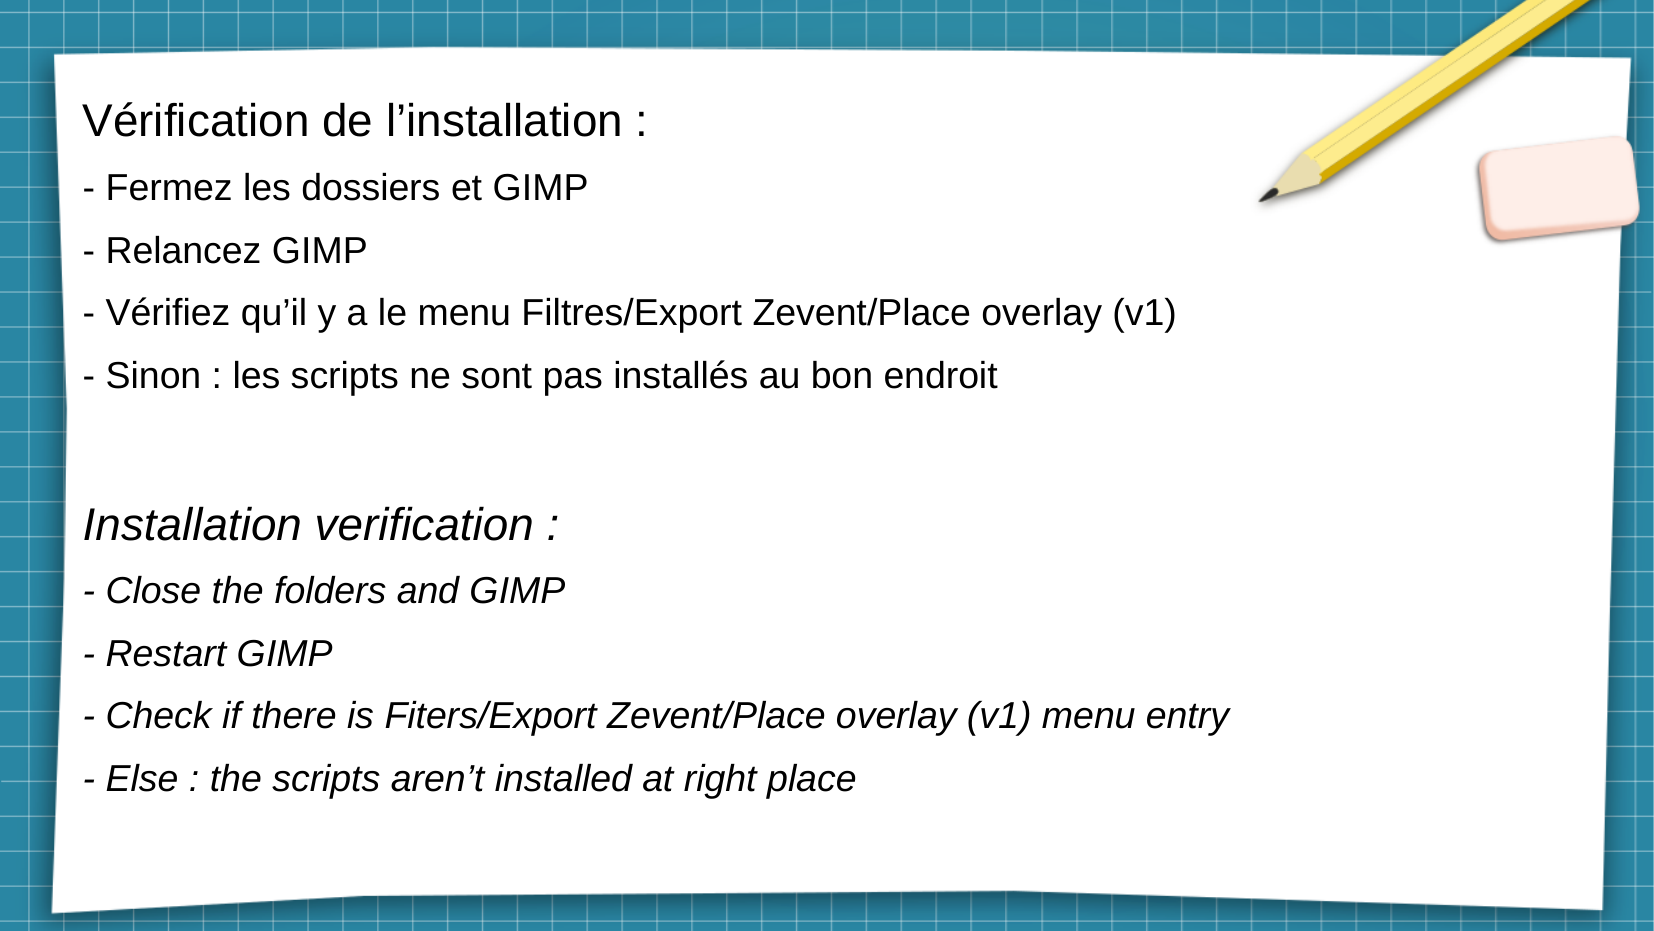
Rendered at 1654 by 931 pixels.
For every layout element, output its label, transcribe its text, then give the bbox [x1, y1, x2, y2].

list Vérification de l’installation : - Fermez les dossiers et GIMP - Relancez GIMP - Vérifiez qu’il y a le menu Filtres/Export Zevent/Place overlay (v1) - Sinon : les scripts ne sont pas installés au bon endroit Installation verification : - Close the folders and GIMP - Restart GIMP - Check if there is Fiters/Export Zevent/Place overlay (v1) menu entry - Else : the scripts aren’t installed at right place [82, 91, 1571, 862]
